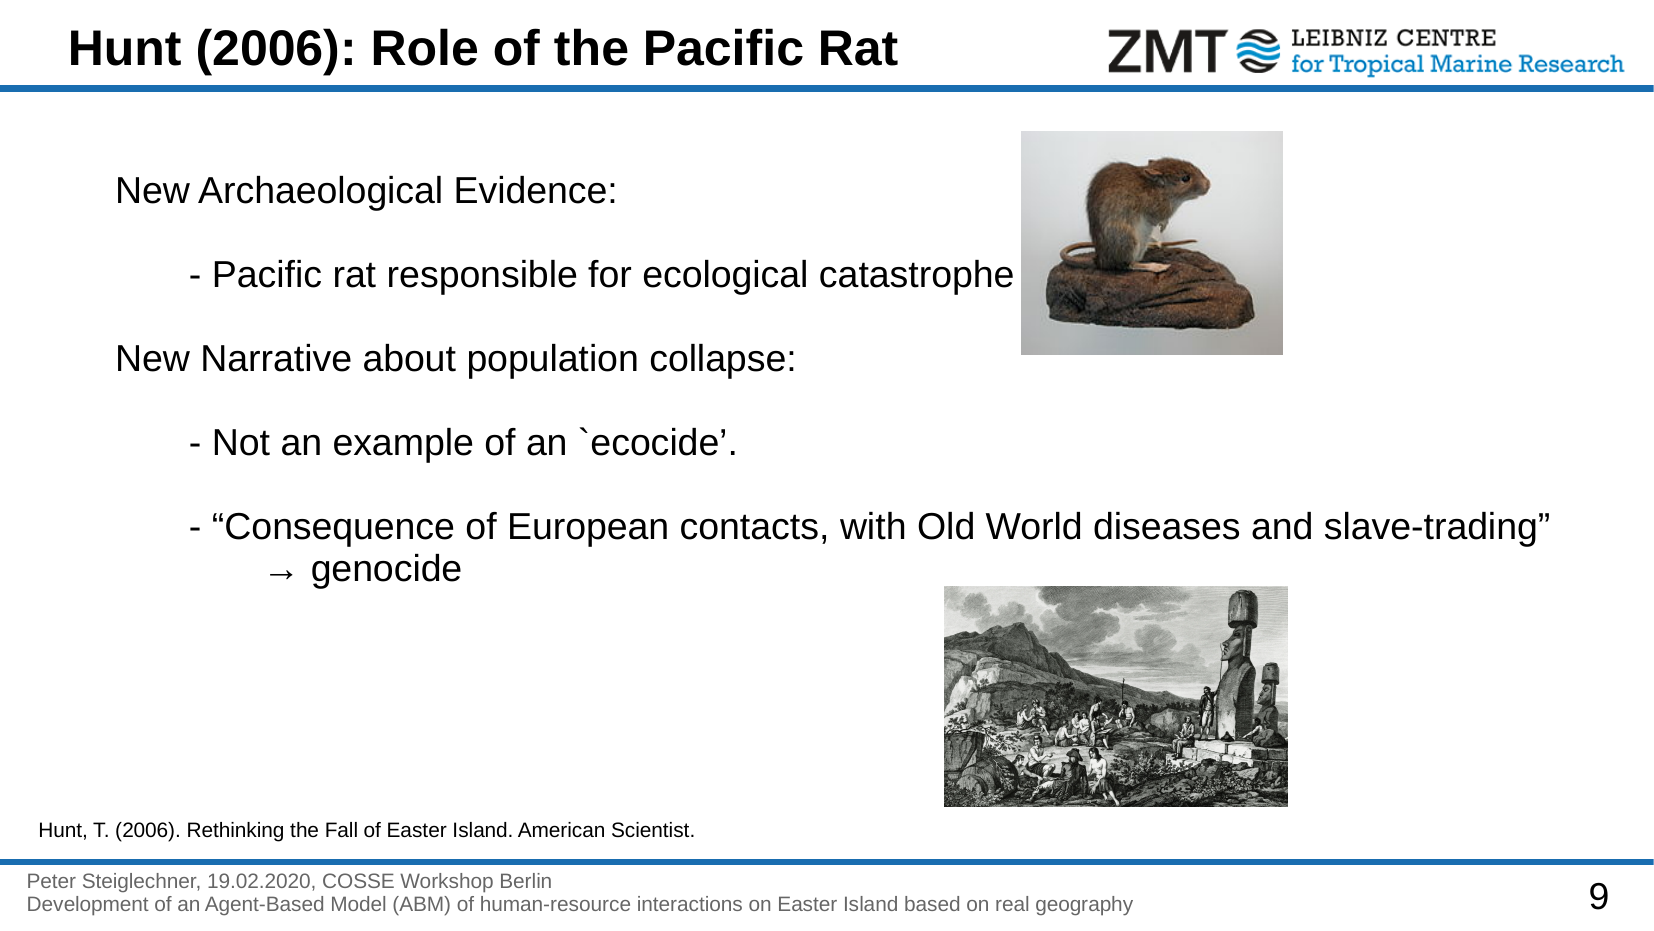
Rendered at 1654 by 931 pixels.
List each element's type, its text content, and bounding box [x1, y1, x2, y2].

text_box 9 [1482, 868, 1625, 925]
text_box Hunt, T. (2006). Rethinking the Fall of Easter Island. American Scientist. [23, 811, 1042, 898]
picture [1086, 1, 1654, 85]
picture [944, 586, 1288, 807]
text_box Hunt (2006): Role of the Pacific Rat [53, 12, 1123, 139]
picture [1021, 131, 1283, 355]
text_box New Archaeological Evidence: - Pacific rat responsible for ecological catastrophe New Narrative about population collapse: - Not an example of an `ecocide’. - “Consequence of European contacts, with Old World diseases and slave-trading” → genocide [100, 119, 1625, 768]
